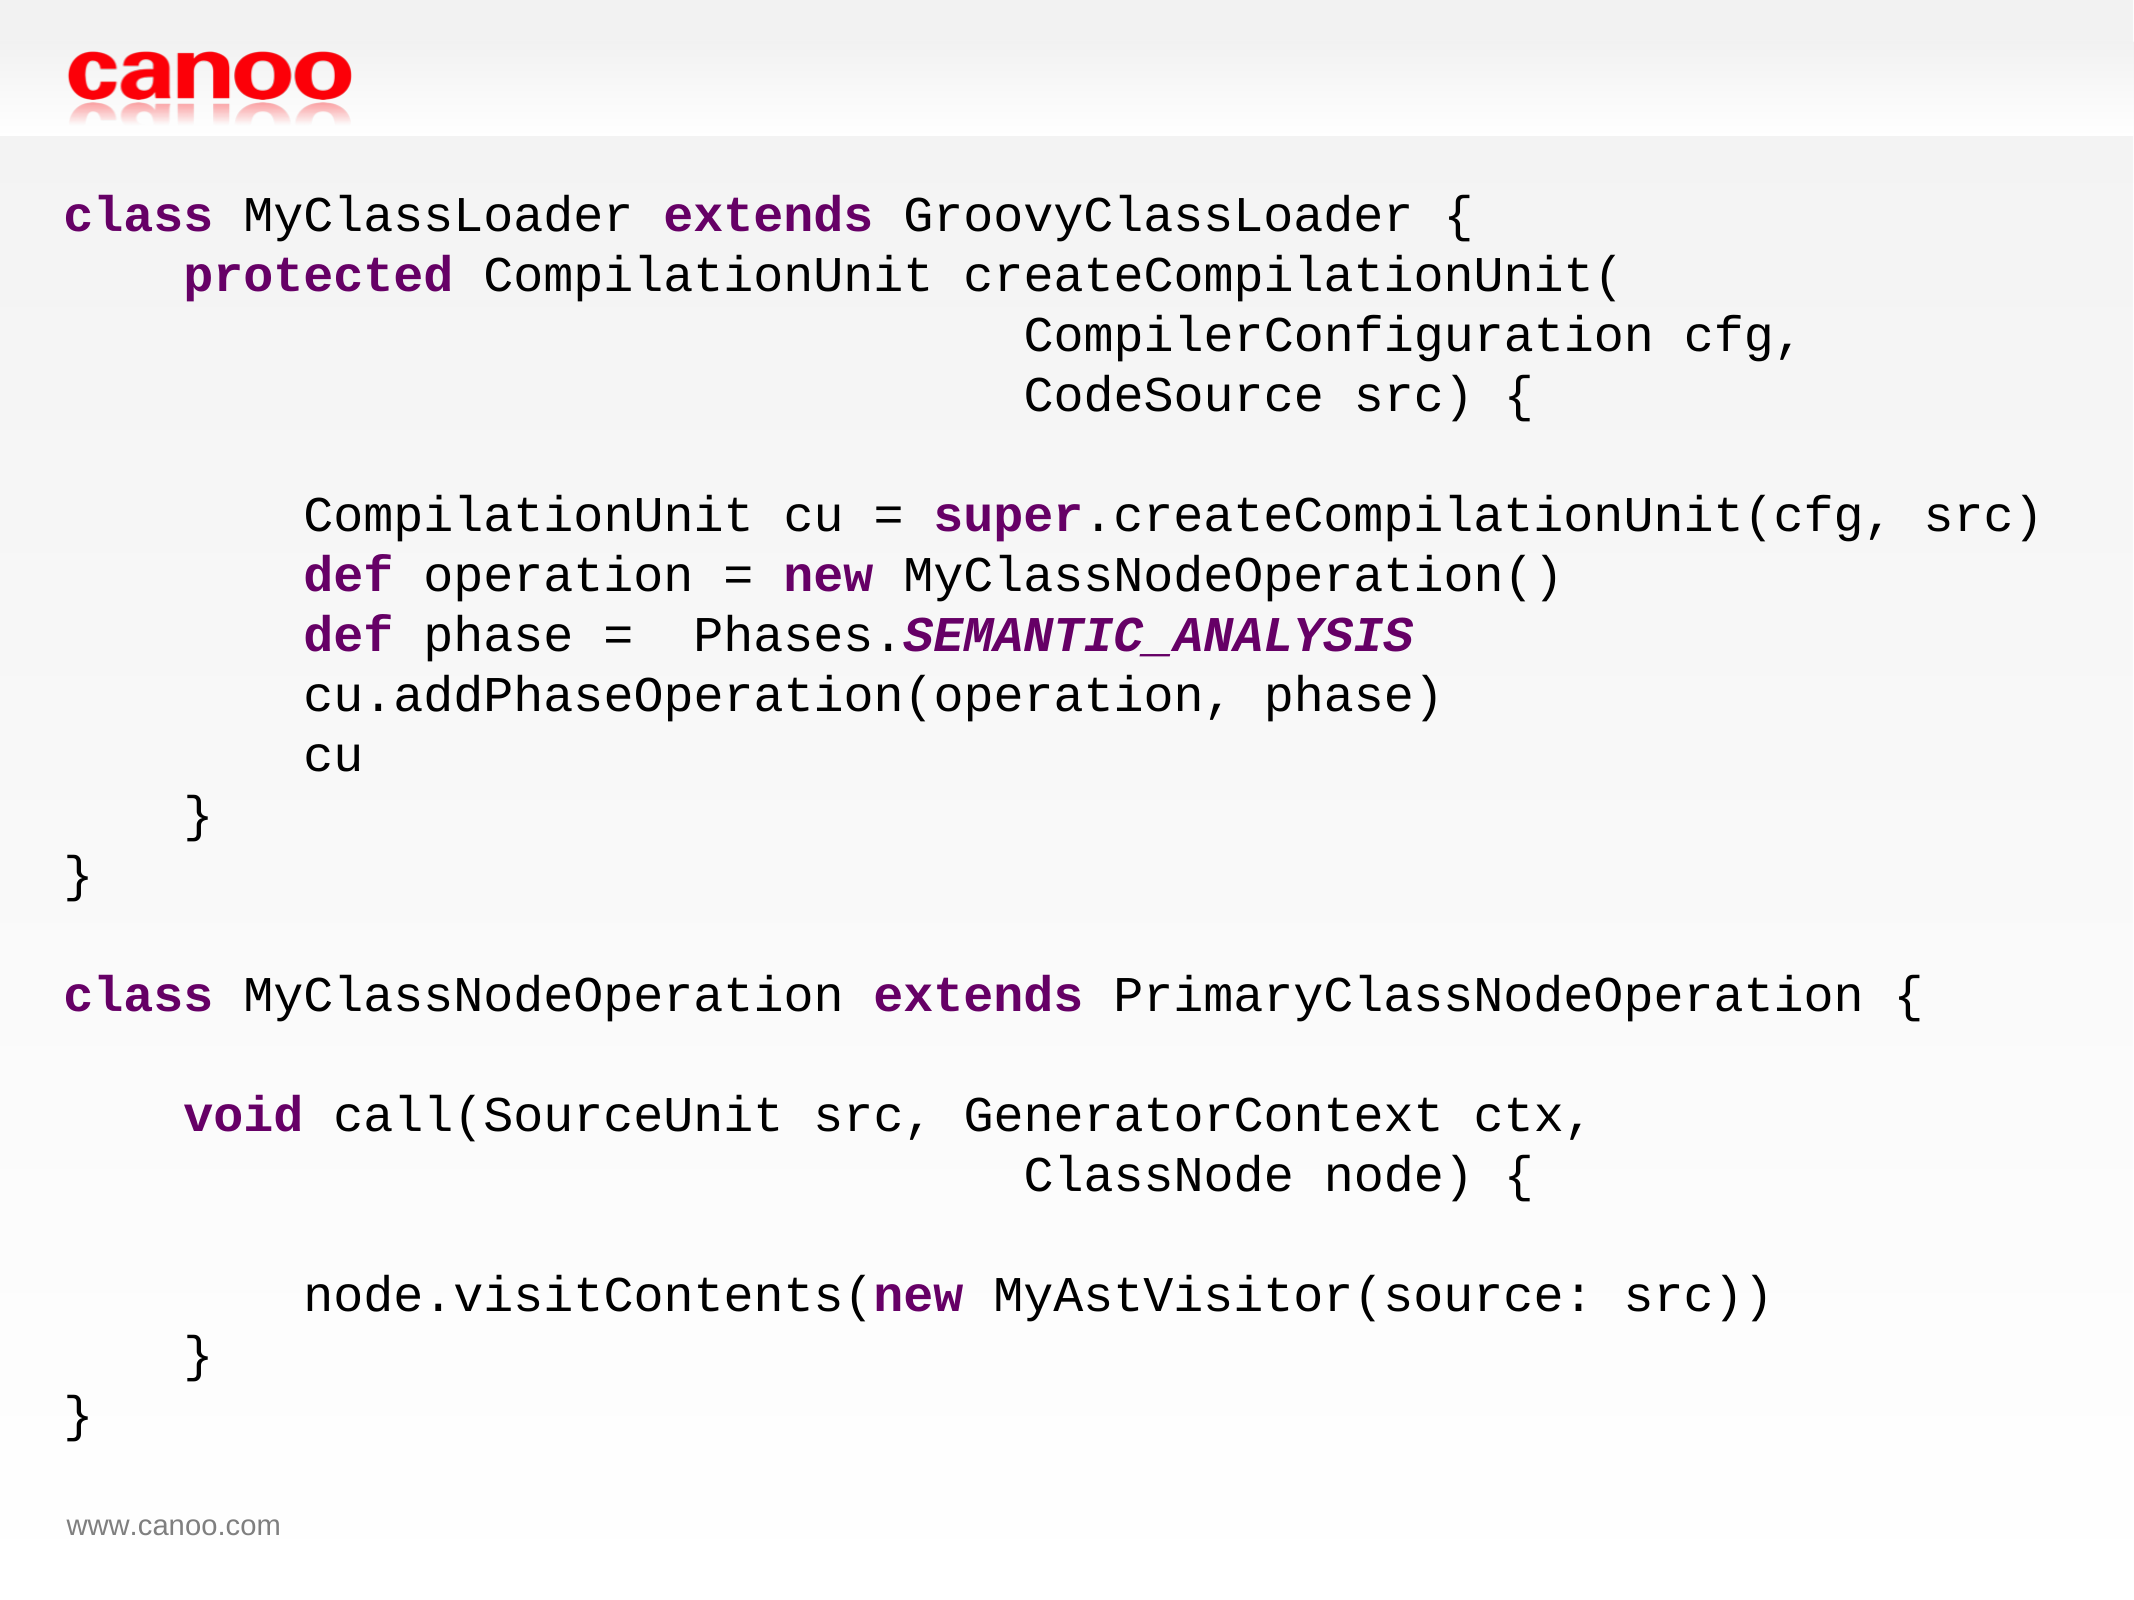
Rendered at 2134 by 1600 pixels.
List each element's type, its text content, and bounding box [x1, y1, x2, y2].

picture [65, 48, 353, 154]
text_box class MyClassLoader extends GroovyClassLoader { protected CompilationUnit createCompilationUnit( CompilerConfiguration cfg, CodeSource src) { CompilationUnit cu = super.createCompilationUnit(cfg, src) def operation = new MyClassNodeOperation() def phase = Phases.SEMANTIC_ANALYSIS cu.addPhaseOperation(operation, phase) cu } } class MyClassNodeOperation extends PrimaryClassNodeOperation { void call(SourceUnit src, GeneratorContext ctx, ClassNode node) { node.visitContents(new MyAstVisitor(source: src)) } } [63, 181, 2070, 1442]
